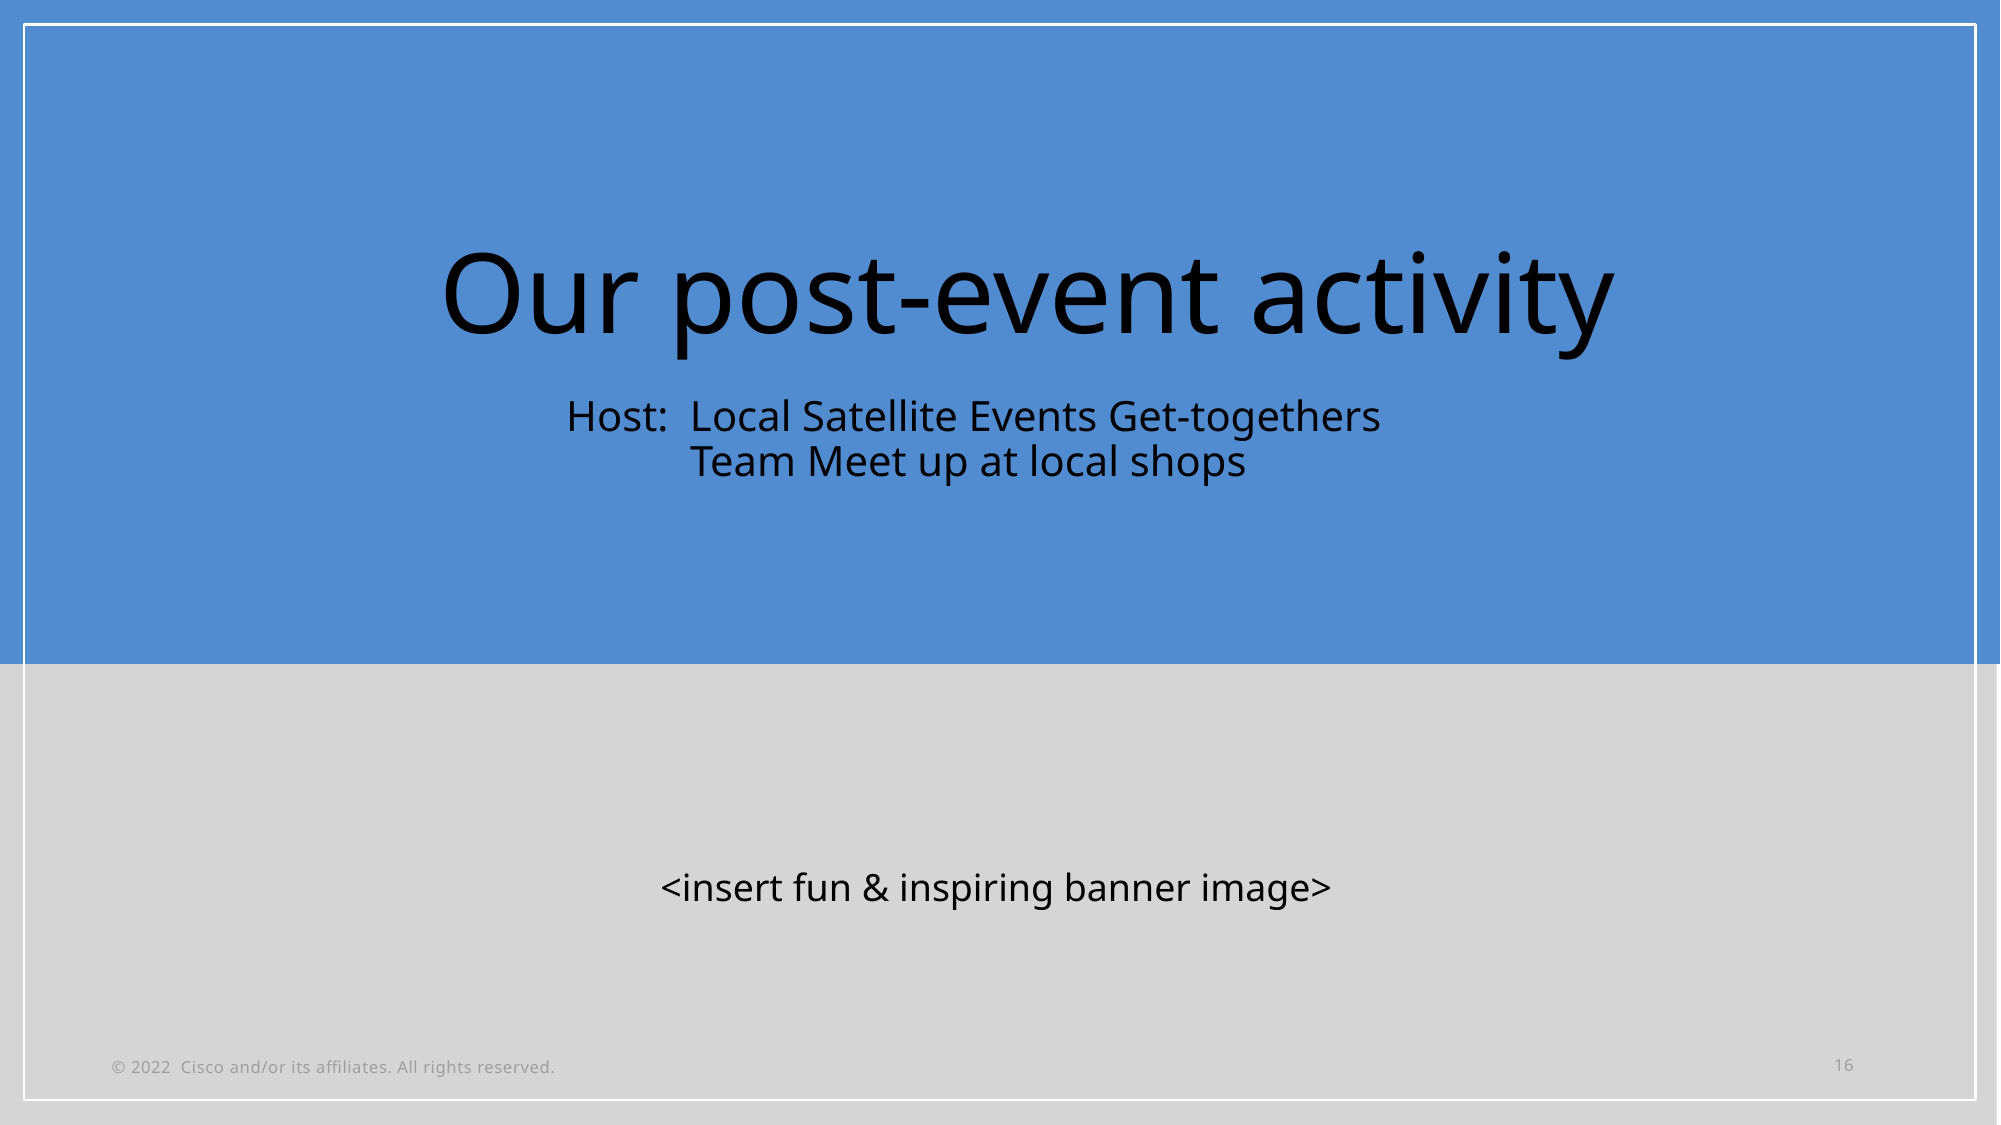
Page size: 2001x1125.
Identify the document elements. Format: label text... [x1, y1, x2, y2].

text_box <insert fun & inspiring banner image> [25, 662, 1974, 1099]
text_box [0, 0, 2000, 662]
text_box <insert fun & inspiring banner image> [0, 662, 1997, 1125]
text_box [25, 26, 1974, 662]
text_box Our post-event activity [101, 215, 1954, 364]
text_box Host: Local Satellite Events Get-togethers Team Meet up at local shops [481, 388, 1467, 539]
